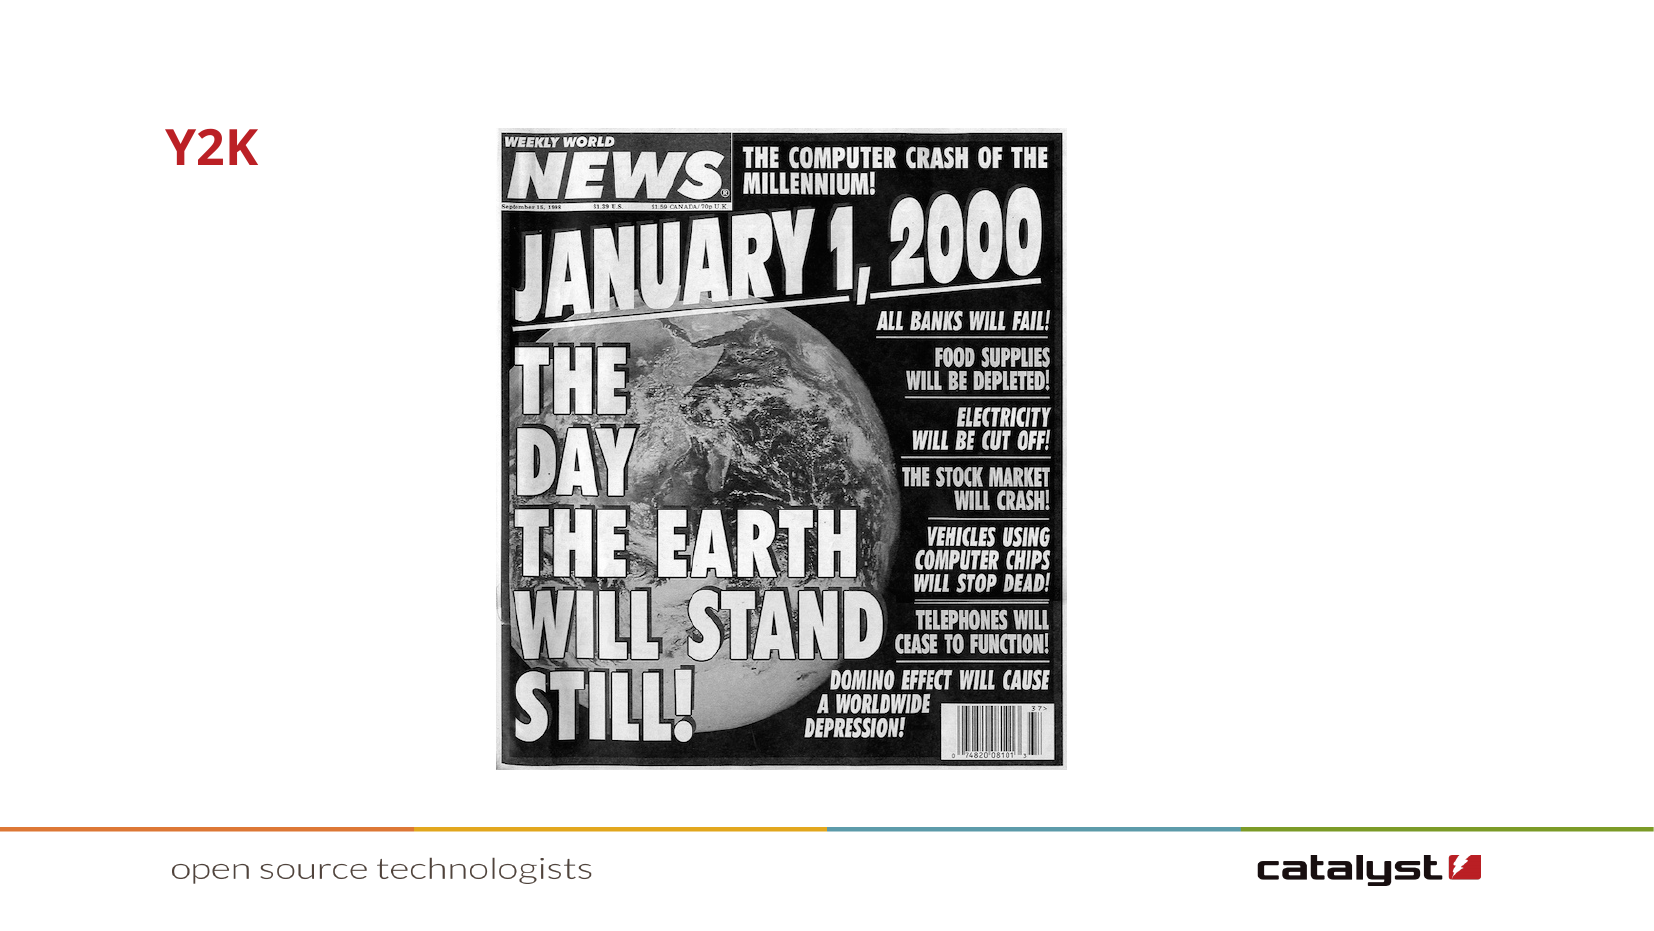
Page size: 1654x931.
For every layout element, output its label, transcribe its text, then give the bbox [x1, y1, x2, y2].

title Y2K [165, 68, 1489, 224]
picture [0, 827, 1654, 886]
picture [496, 128, 1067, 770]
